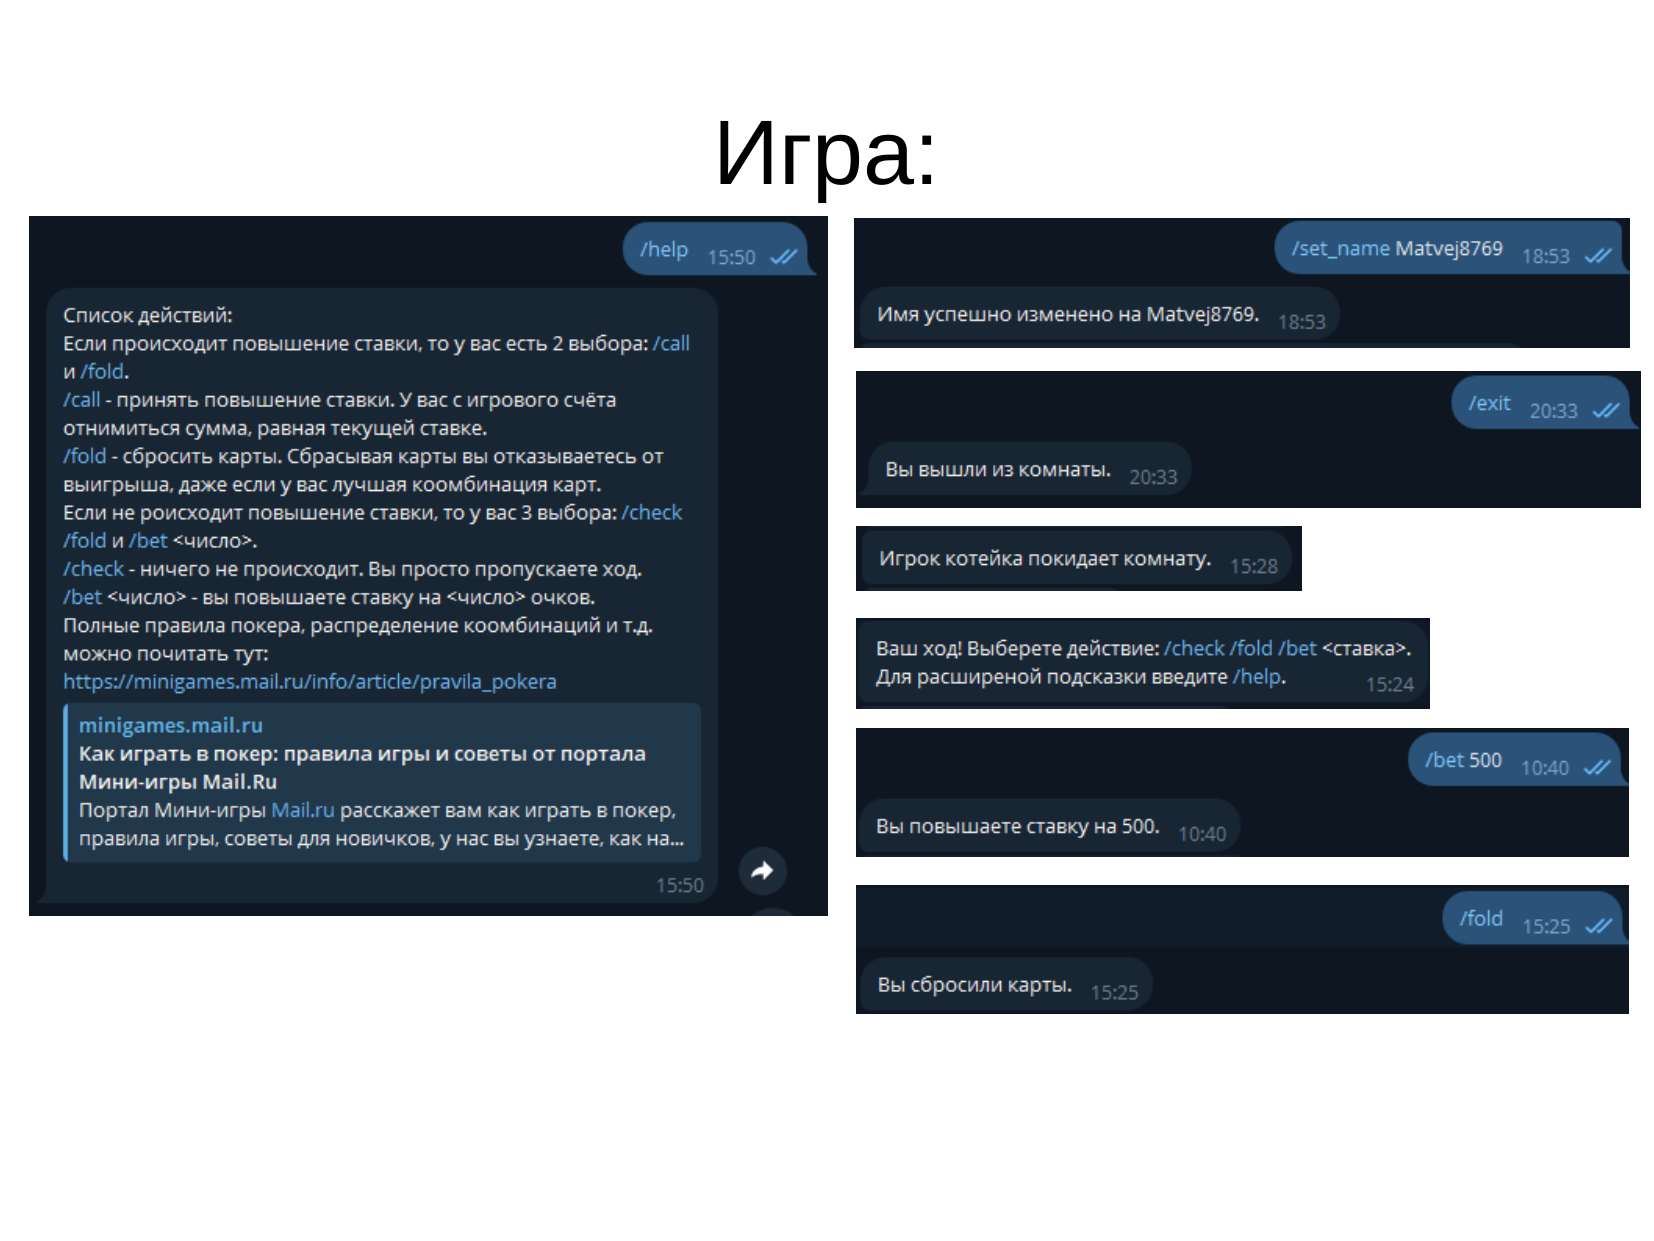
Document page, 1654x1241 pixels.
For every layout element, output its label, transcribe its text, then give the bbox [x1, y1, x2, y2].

picture [29, 216, 828, 916]
picture [856, 728, 1629, 857]
picture [856, 526, 1302, 591]
picture [854, 218, 1630, 348]
picture [856, 618, 1430, 709]
title Игра: [82, 49, 1571, 257]
picture [856, 885, 1629, 1014]
picture [856, 371, 1641, 508]
